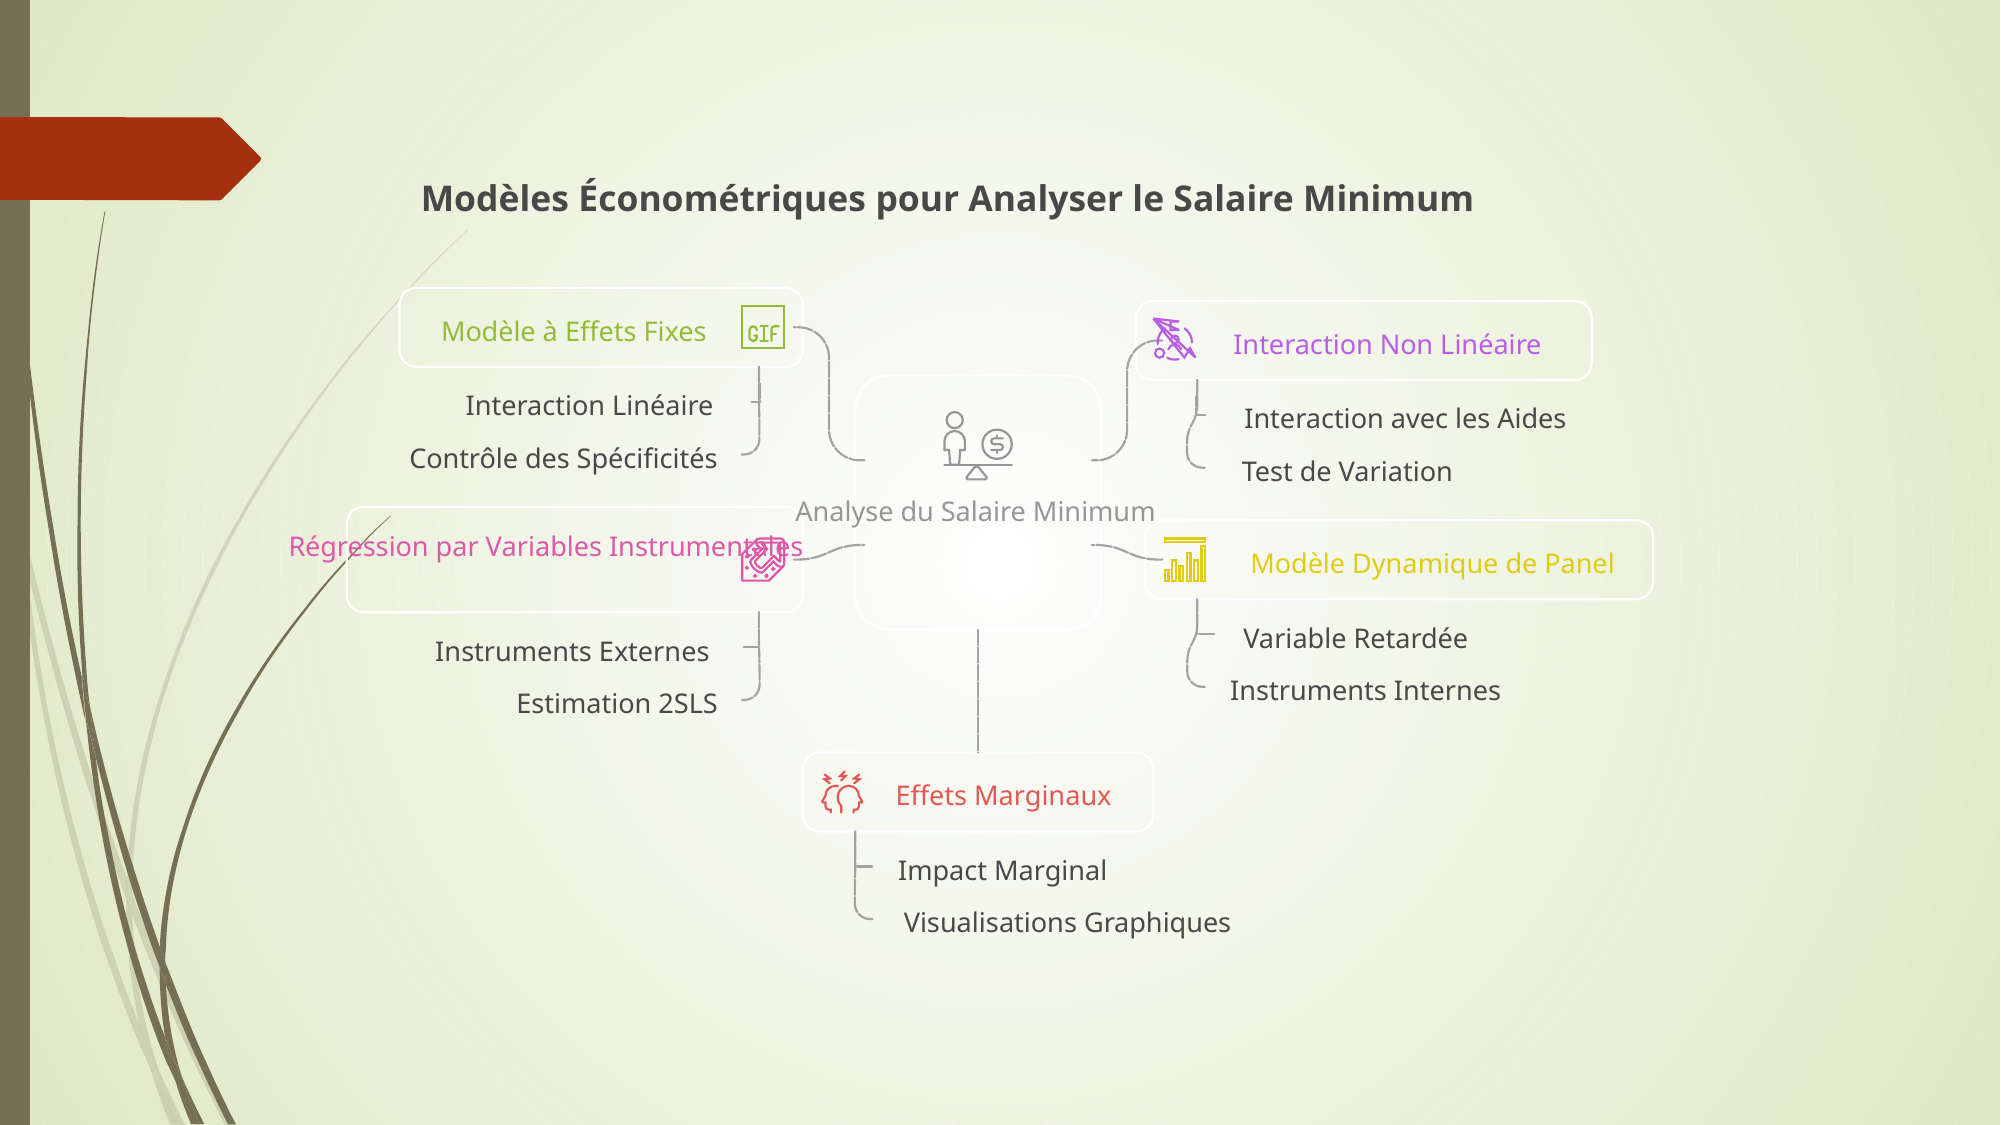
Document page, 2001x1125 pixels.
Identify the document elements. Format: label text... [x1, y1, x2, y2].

text_box Modèles Économétriques pour Analyser le Salaire Minimum [504, 176, 1392, 220]
text_box Interaction Linéaire [481, 388, 698, 422]
text_box Modèle à Effets Fixes [456, 314, 691, 348]
text_box Effets Marginaux [909, 778, 1097, 812]
text_box Instruments Internes [1249, 673, 1483, 707]
text_box Visualisations Graphiques [924, 905, 1211, 939]
text_box Contrôle des Spécificités [427, 441, 700, 475]
text_box Modèle Dynamique de Panel [1271, 546, 1594, 580]
text_box Estimation 2SLS [529, 686, 706, 720]
text_box Interaction Non Linéaire [1252, 327, 1523, 361]
text_box Test de Variation [1254, 454, 1441, 488]
text_box Régression par Variables Instrumentales [410, 528, 682, 595]
text_box Instruments Externes [453, 634, 691, 668]
text_box Analyse du Salaire Minimum [914, 493, 1037, 593]
text_box Impact Marginal [911, 853, 1094, 887]
text_box Interaction avec les Aides [1264, 401, 1547, 435]
text_box Variable Retardée [1256, 621, 1455, 654]
